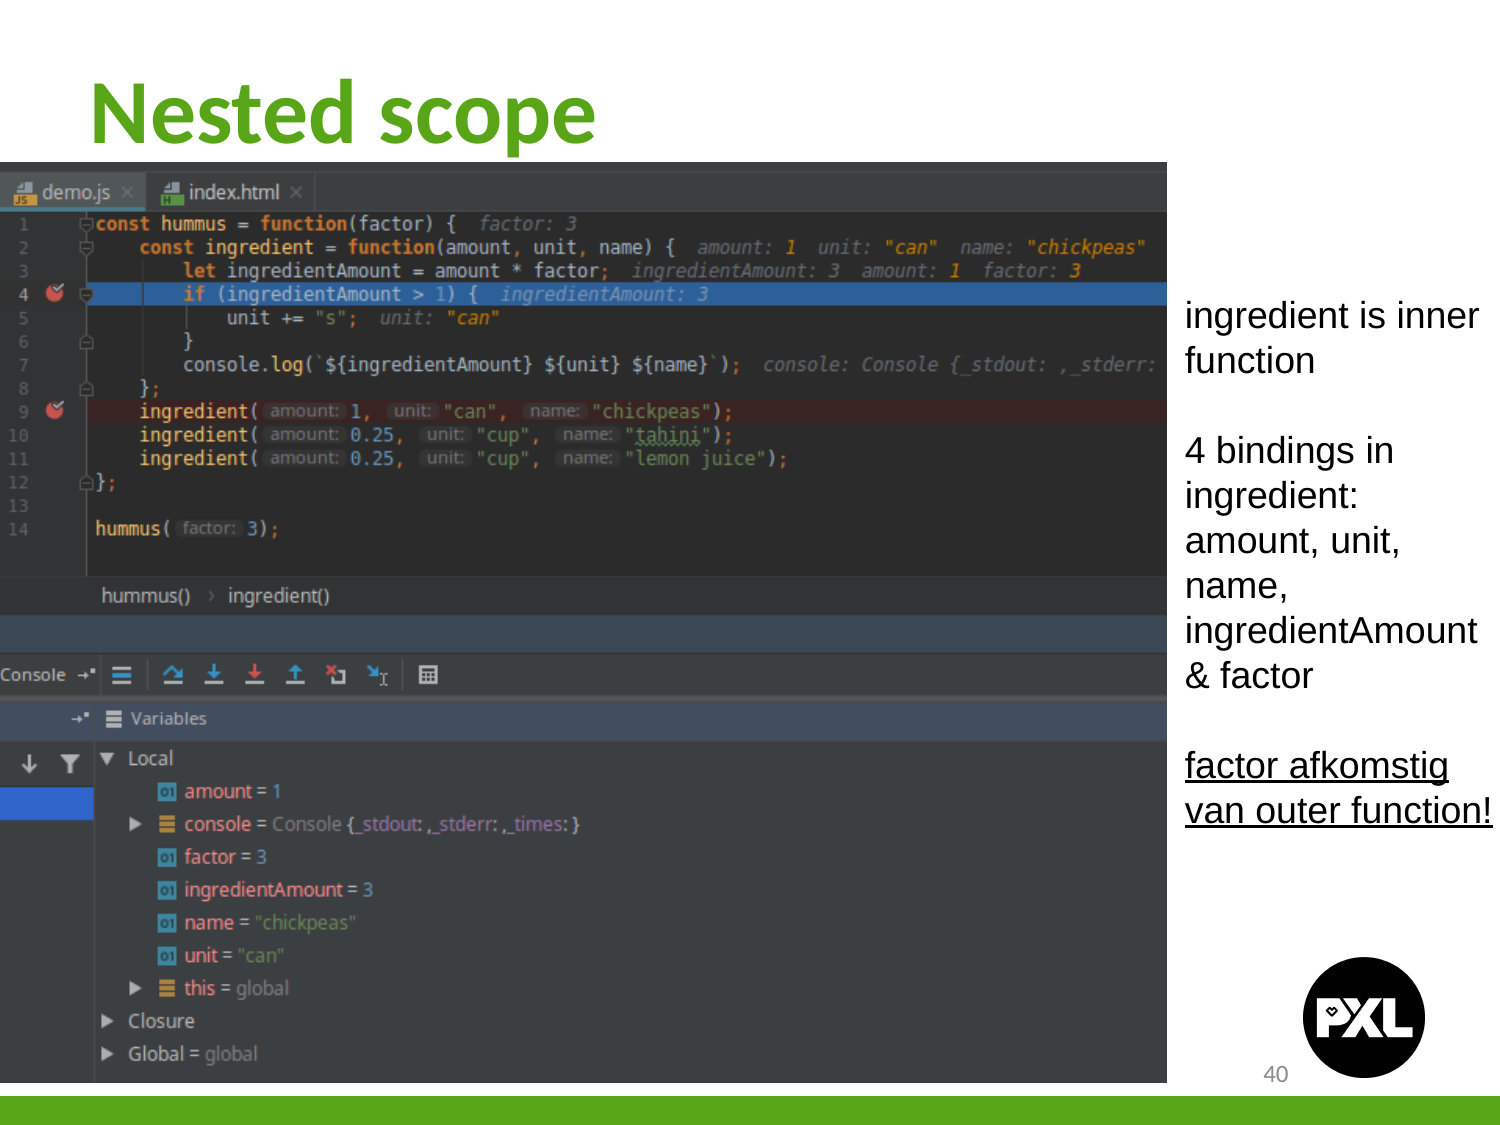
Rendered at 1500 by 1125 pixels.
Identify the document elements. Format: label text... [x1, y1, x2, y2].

picture [0, 162, 1167, 1083]
picture [1303, 957, 1425, 1078]
text_box <number> [1074, 1042, 1304, 1103]
text_box ingredient is inner function 4 bindings in ingredient: amount, unit, name, ingredientAmount & factor factor afkomstig van outer function! [1169, 283, 1500, 845]
text_box Nested scope [75, 45, 1425, 233]
